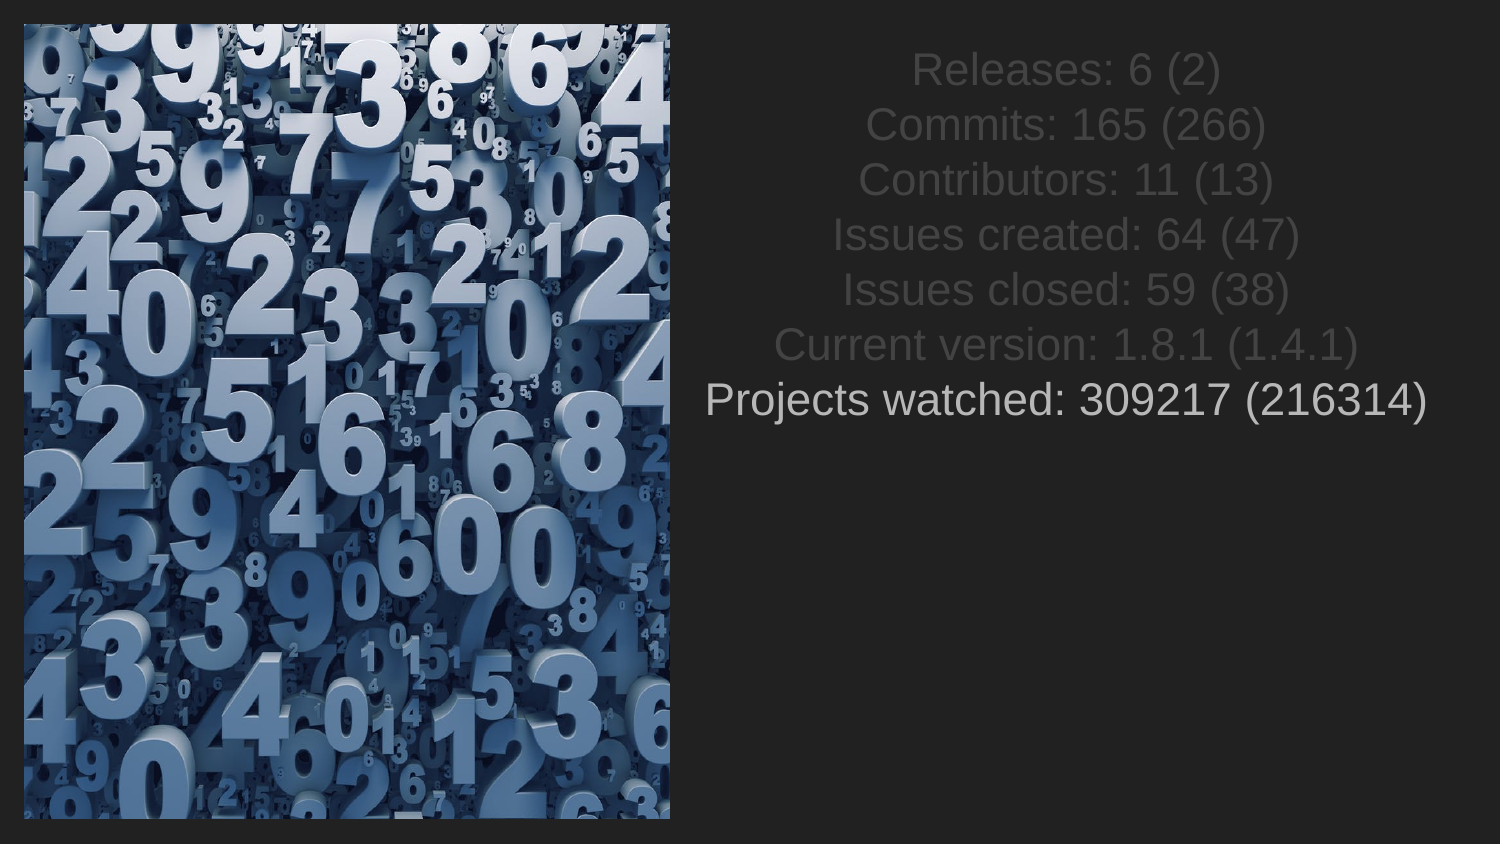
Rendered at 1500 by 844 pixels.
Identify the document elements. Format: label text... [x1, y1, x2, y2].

picture [24, 24, 670, 819]
text_box Releases: 6 (2) Commits: 165 (266) Contributors: 11 (13) Issues created: 64 (47) Issues closed: 59 (38) Current version: 1.8.1 (1.4.1) Projects watched: 309217 (216314) [670, 24, 1464, 819]
